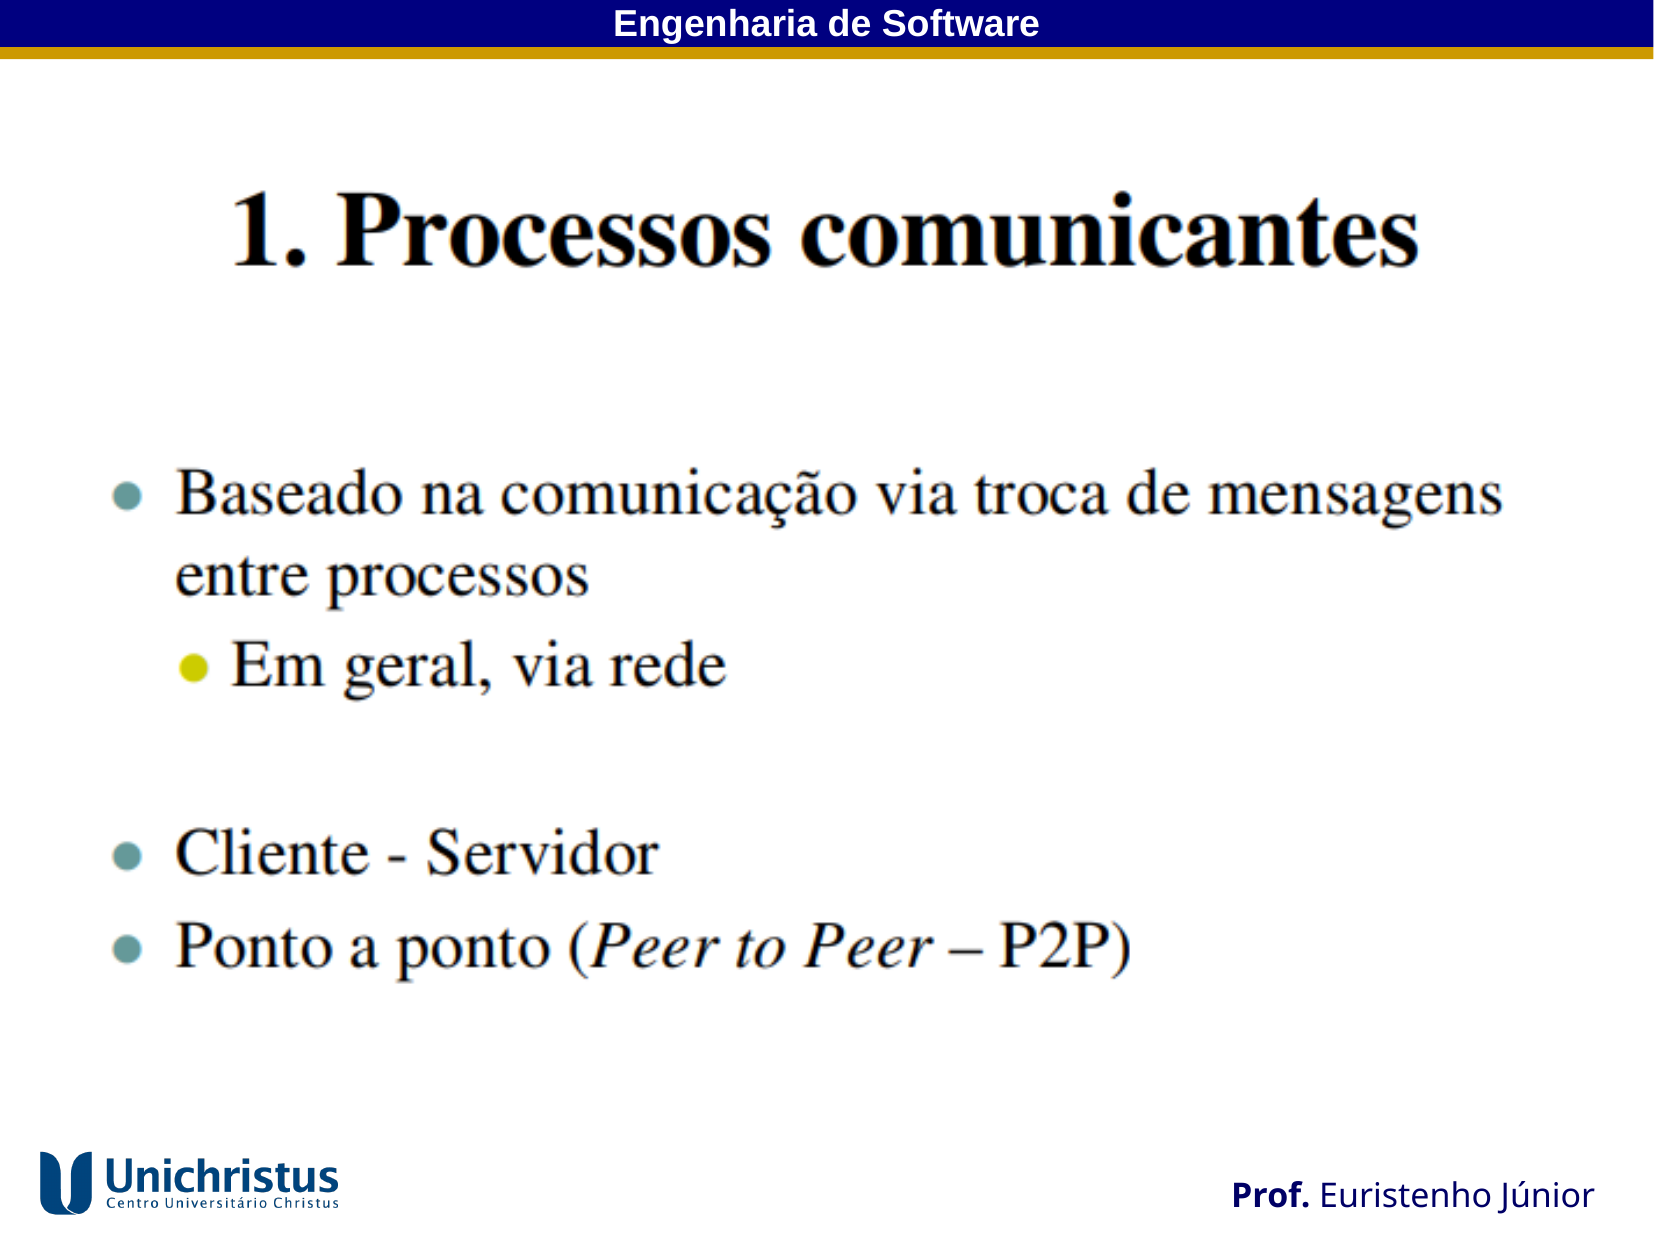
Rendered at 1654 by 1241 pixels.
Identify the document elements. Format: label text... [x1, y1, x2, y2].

text_box Prof. Euristenho Júnior [1216, 1163, 1654, 1224]
picture [66, 159, 1583, 1063]
text_box [0, 47, 1654, 60]
picture [35, 1148, 343, 1217]
text_box Engenharia de Software [0, 0, 1654, 47]
